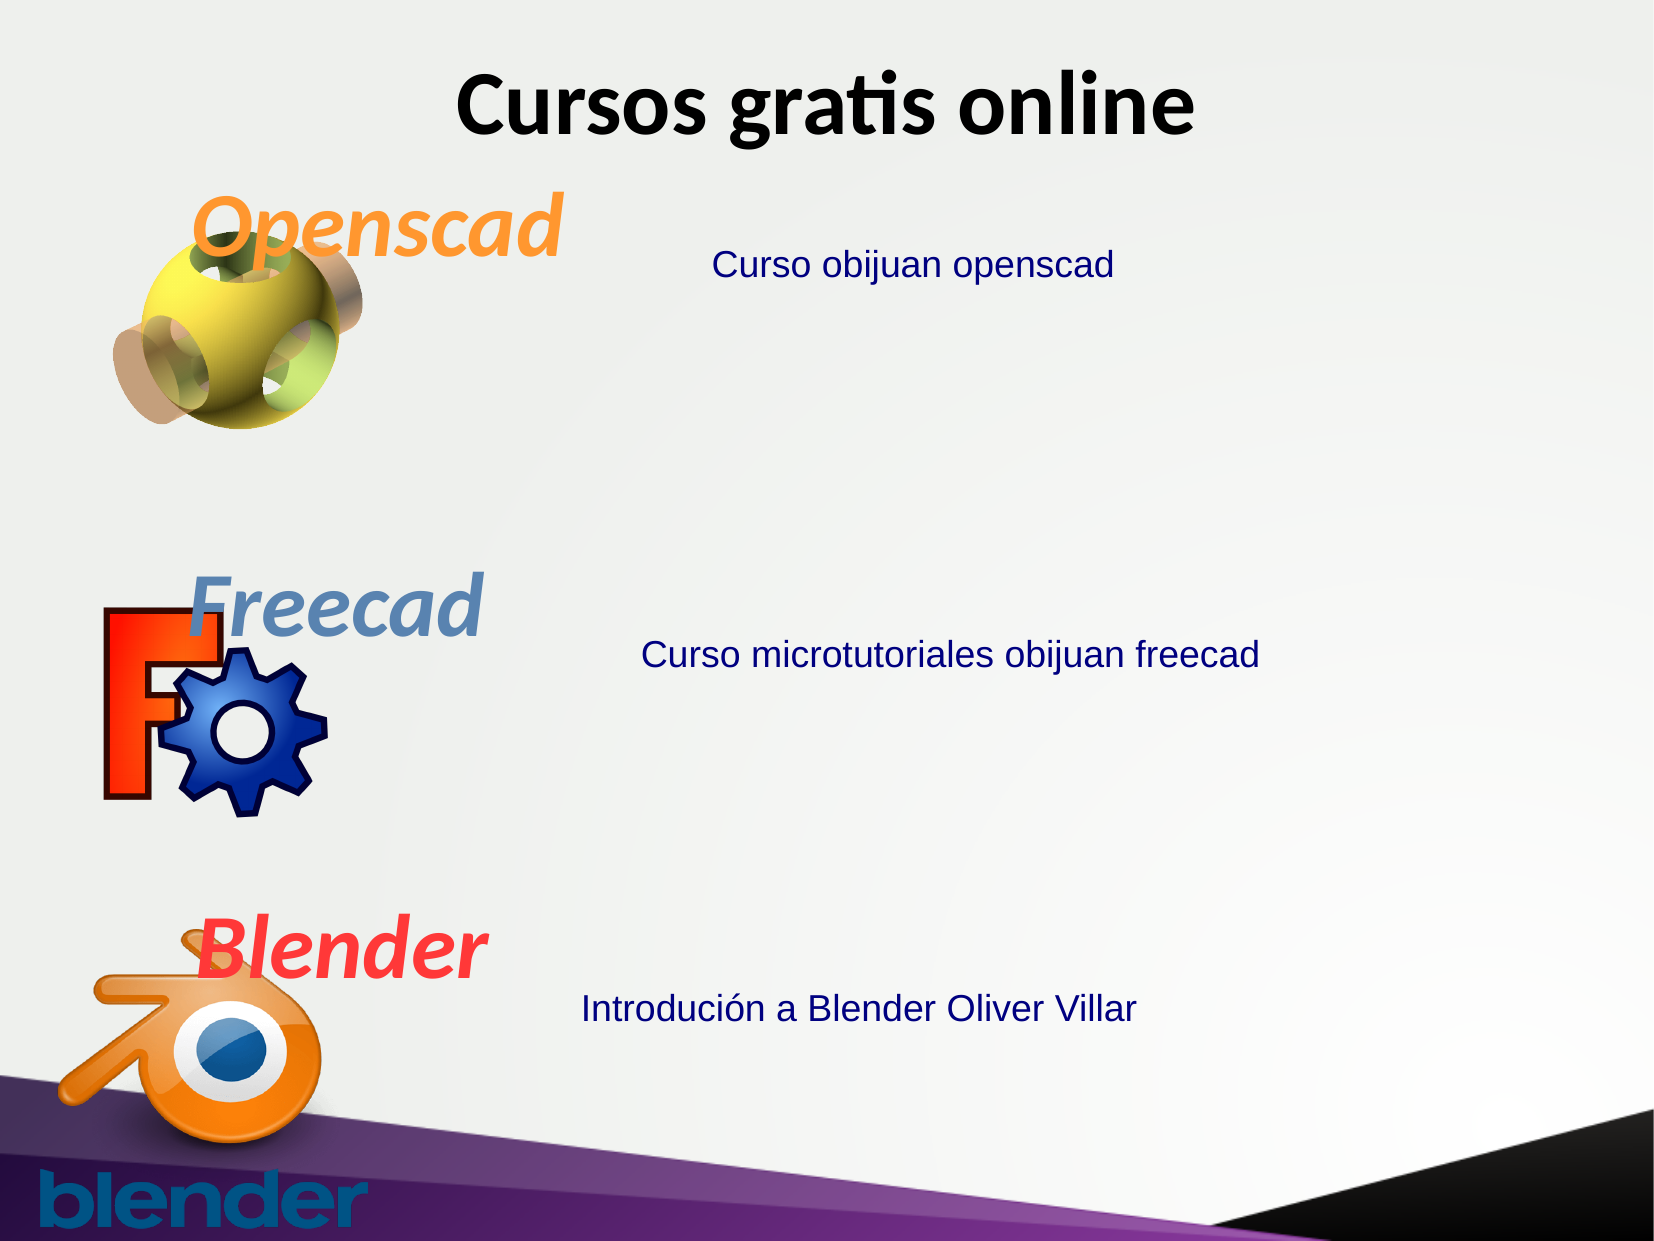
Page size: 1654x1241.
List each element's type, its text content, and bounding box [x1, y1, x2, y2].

text_box Curso obijuan openscad [696, 236, 1394, 307]
title Blender [0, 848, 697, 1063]
title Freecad [70, 506, 603, 721]
text_box Curso microtutoriales obijuan freecad [625, 625, 1501, 697]
picture [0, 0, 1654, 1241]
title Openscad [59, 159, 697, 308]
text_box Introdución a Blender Oliver Villar [566, 980, 1312, 1051]
title Cursos gratis online [70, 45, 1583, 178]
